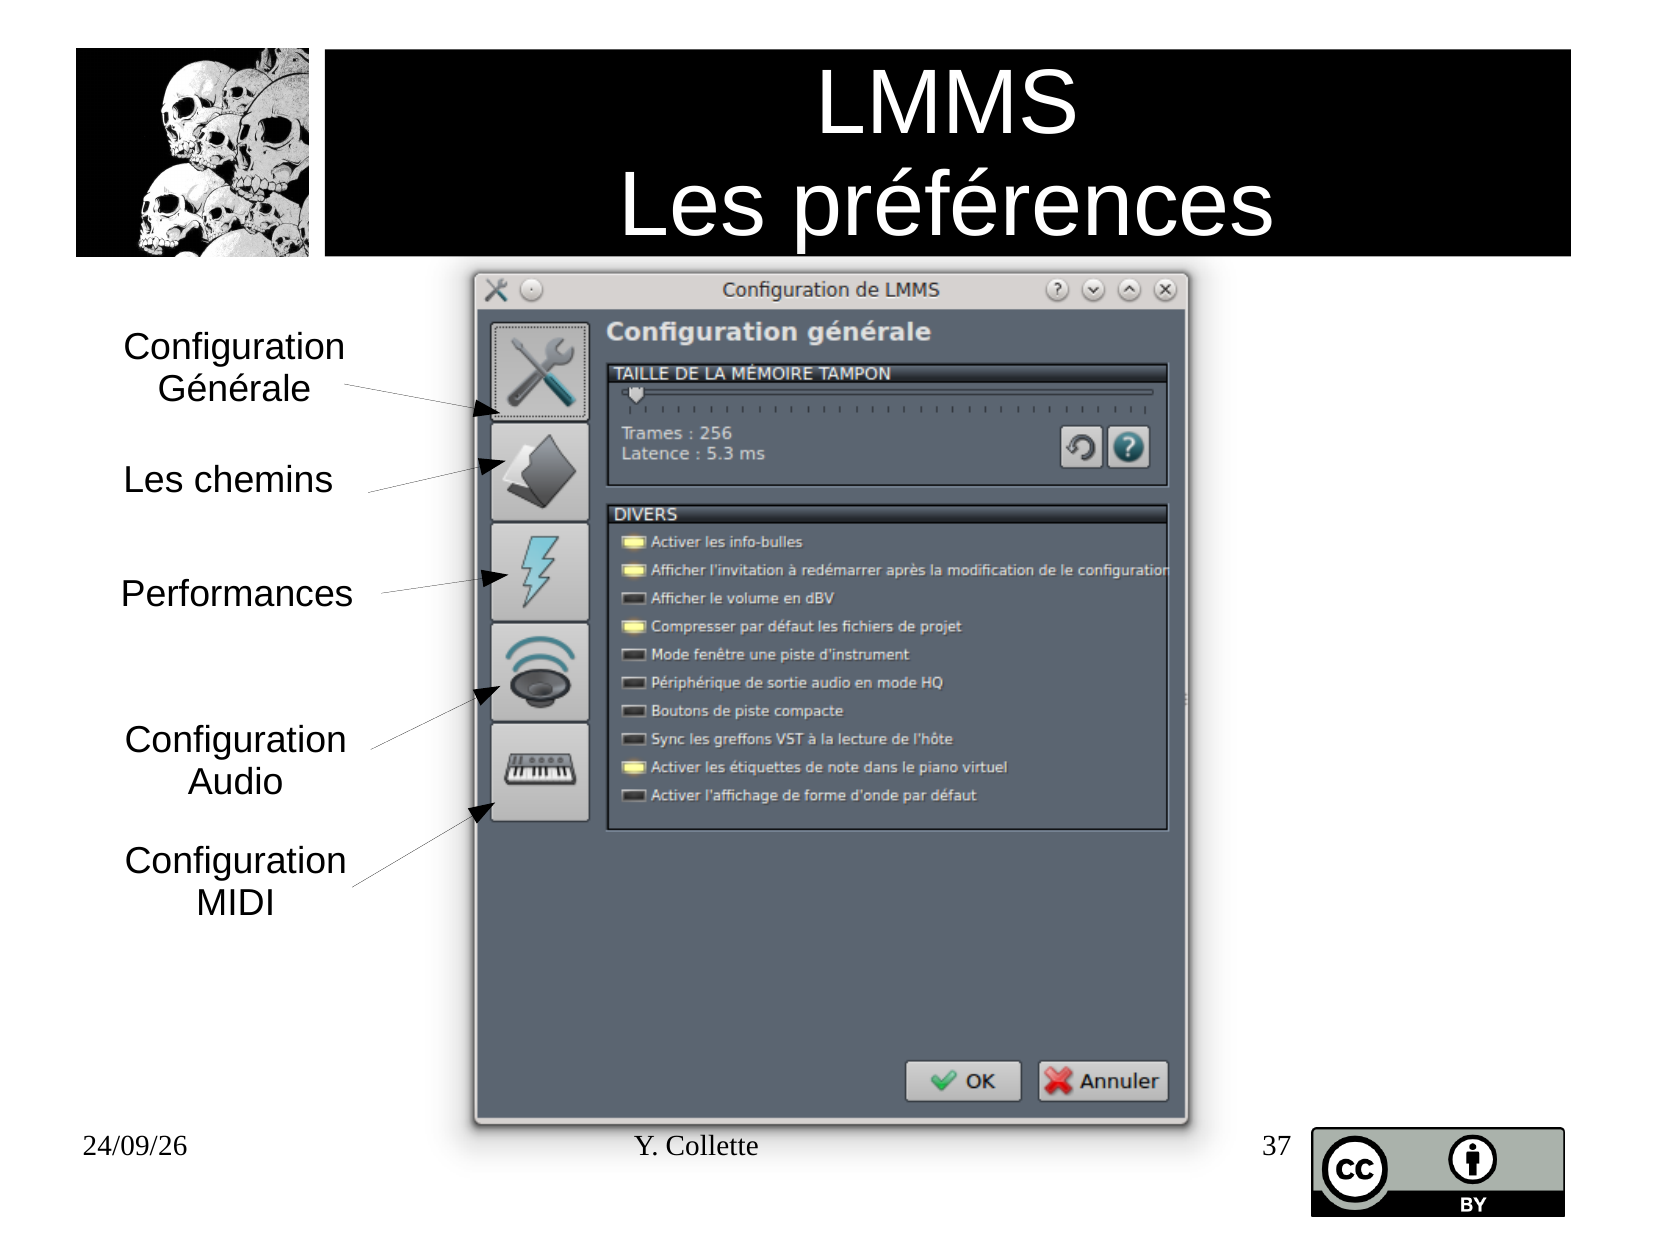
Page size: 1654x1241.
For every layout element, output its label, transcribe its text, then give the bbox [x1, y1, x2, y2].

text_box Performances [105, 565, 382, 623]
text_box Les chemins [108, 450, 369, 508]
text_box Configuration Audio [100, 711, 371, 811]
text_box Configuration Générale [100, 317, 369, 417]
title LMMS Les préférences [324, 49, 1571, 257]
picture [412, 211, 1251, 1187]
picture [1311, 1127, 1565, 1217]
text_box Configuration MIDI [100, 832, 371, 932]
picture [76, 48, 309, 257]
